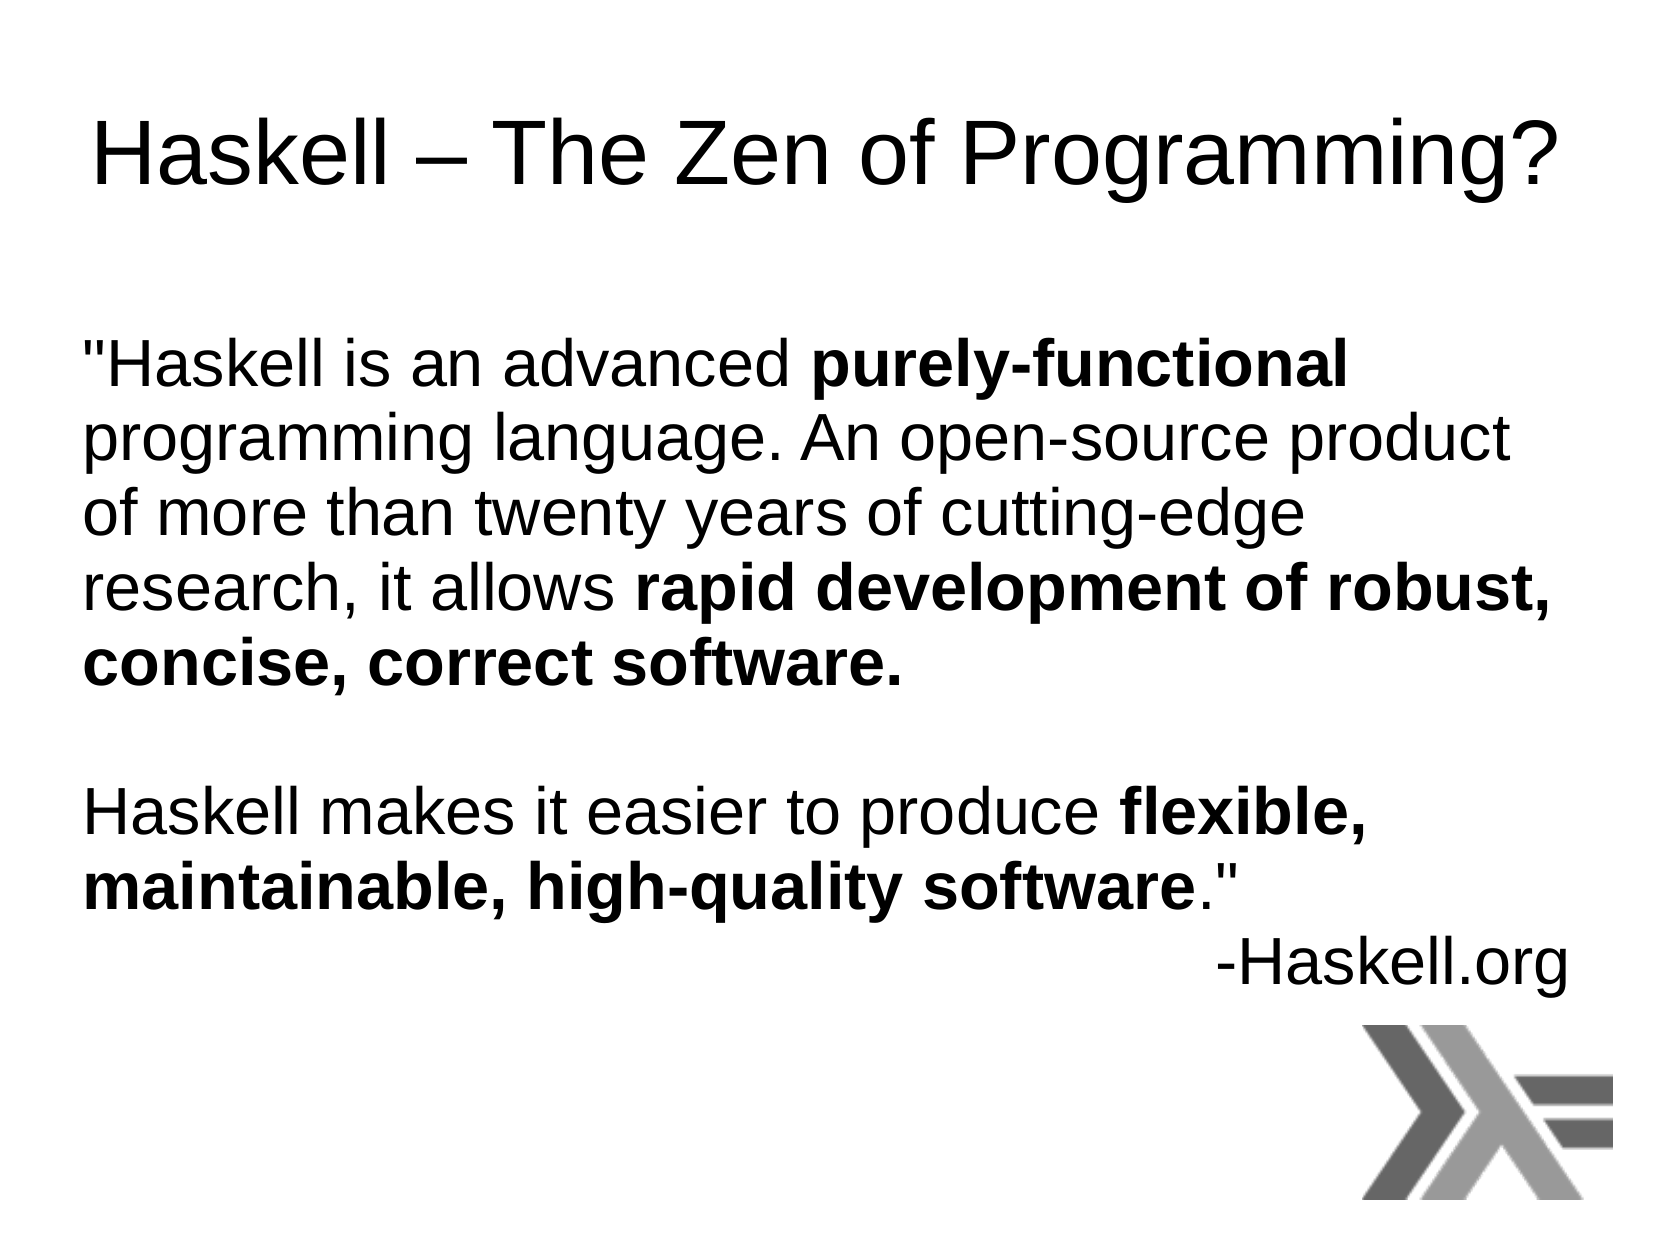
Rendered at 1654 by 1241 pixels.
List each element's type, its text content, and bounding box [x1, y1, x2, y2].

title Haskell – The Zen of Programming? [82, 56, 1571, 250]
subtitle "Haskell is an advanced purely-functional programming language. An open-source product of more than twenty years of cutting-edge research, it allows rapid development of robust, concise, correct software. Haskell makes it easier to produce flexible, maintainable, high-quality software." -Haskell.org [82, 297, 1571, 1102]
picture [1362, 1025, 1613, 1201]
